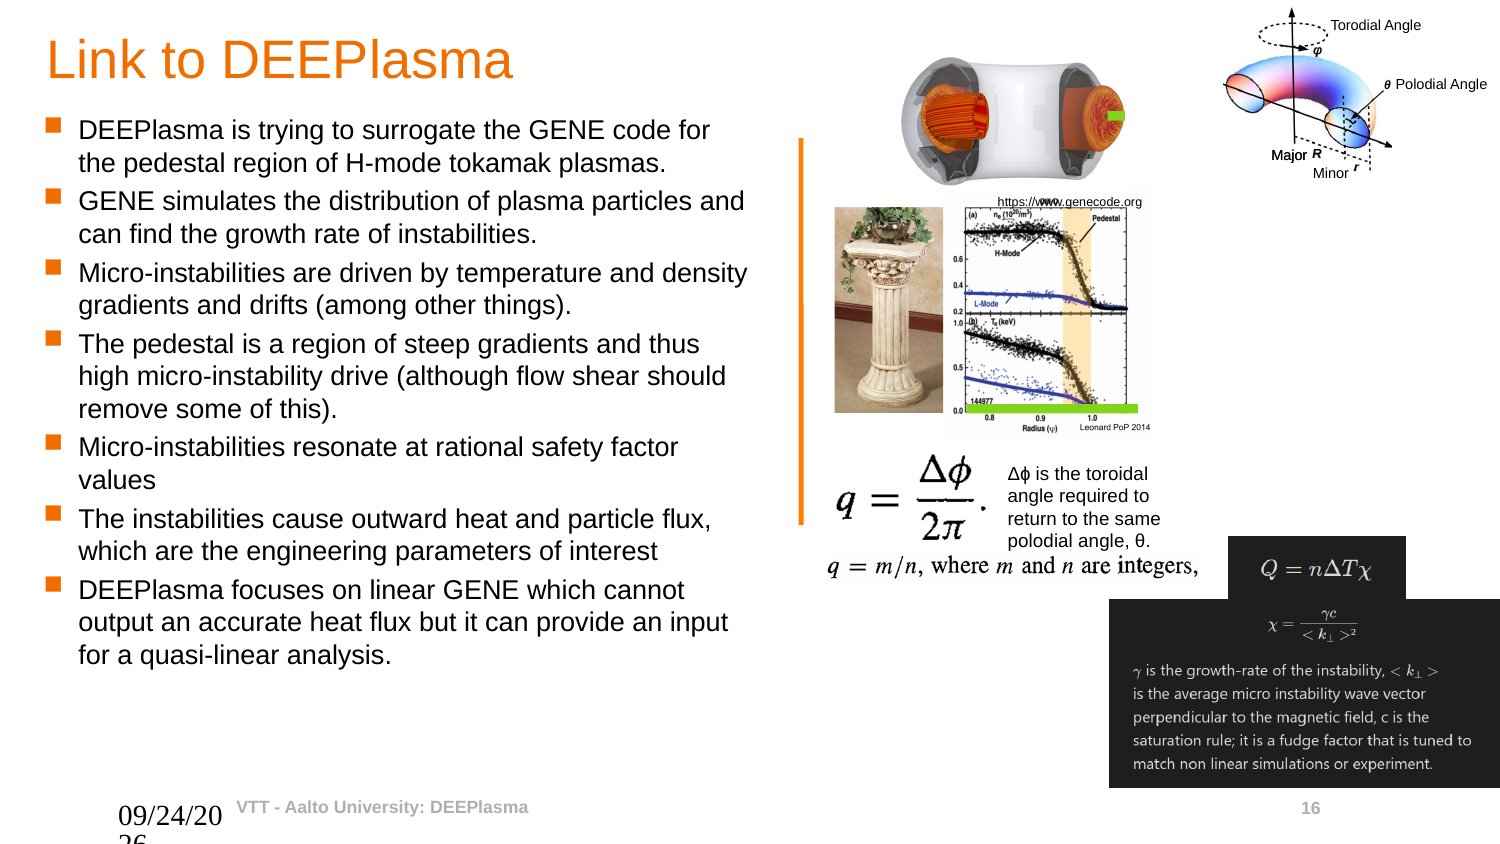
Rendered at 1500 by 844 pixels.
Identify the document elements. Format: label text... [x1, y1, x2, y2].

picture [834, 53, 1152, 437]
list DEEPlasma is trying to surrogate the GENE code for the pedestal region of H-mode tokamak plasmas. GENE simulates the distribution of plasma particles and can find the growth rate of instabilities. Micro-instabilities are driven by temperature and density gradients and drifts (among other things). The pedestal is a region of steep gradients and thus high micro-instability drive (although flow shear should remove some of this). Micro-instabilities resonate at rational safety factor values The instabilities cause outward heat and particle flux, which are the engineering parameters of interest DEEPlasma focuses on linear GENE which cannot output an accurate heat flux but it can provide an input for a quasi-linear analysis. [42, 112, 750, 788]
text_box Δɸ is the toroidal angle required to return to the same polodial angle, θ. [993, 453, 1181, 553]
text_box https://www.genecode.org [982, 180, 1200, 207]
picture [1223, 6, 1392, 174]
text_box Major [1256, 138, 1323, 170]
text_box Torodial Angle [1315, 8, 1437, 40]
text_box Minor [1298, 156, 1364, 188]
text_box Polodial Angle [1380, 67, 1500, 99]
title Link to DEEPlasma [46, 26, 1187, 87]
picture [825, 441, 1201, 583]
picture [1109, 536, 1500, 788]
